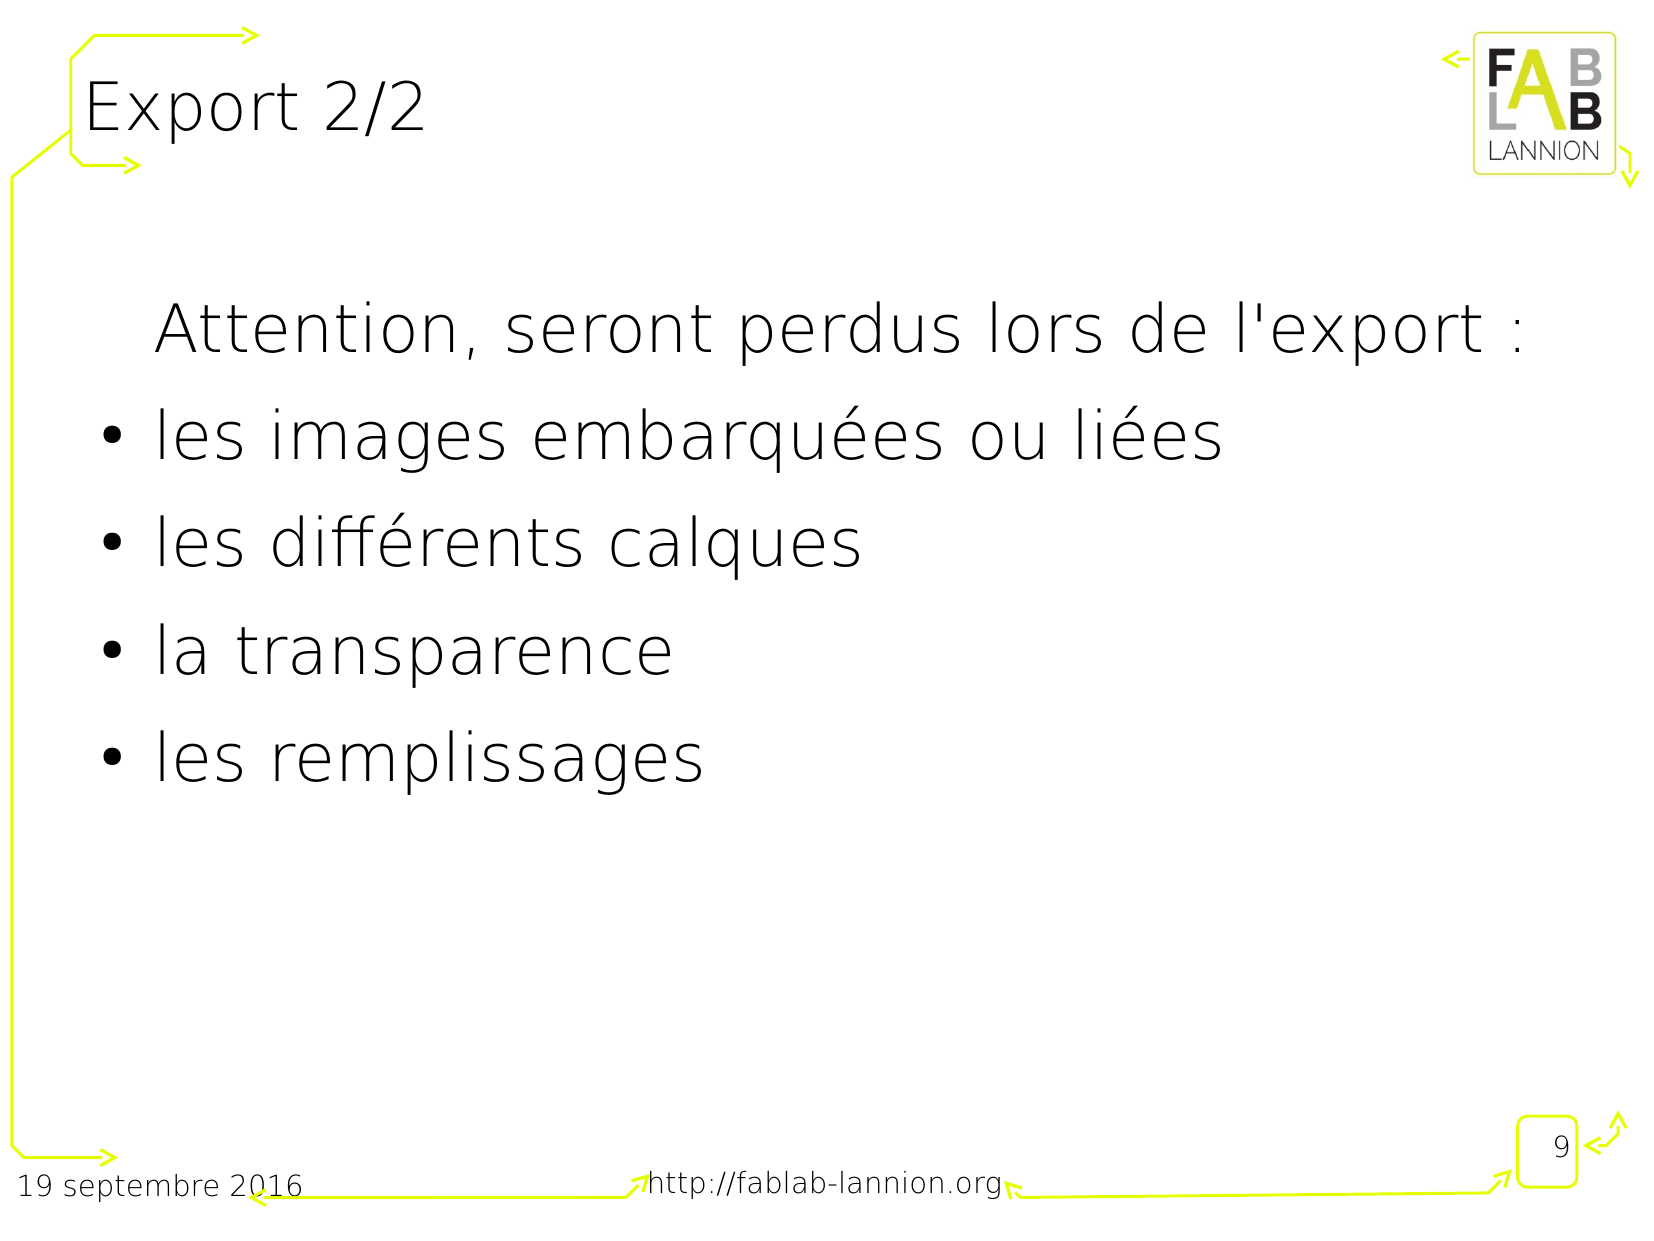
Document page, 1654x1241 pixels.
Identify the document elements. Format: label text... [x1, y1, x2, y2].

list Attention, seront perdus lors de l'export : les images embarquées ou liées les différents calques la transparence les remplissages [82, 290, 1571, 1010]
title Export 2/2 [82, 49, 1441, 166]
picture [1470, 29, 1619, 178]
